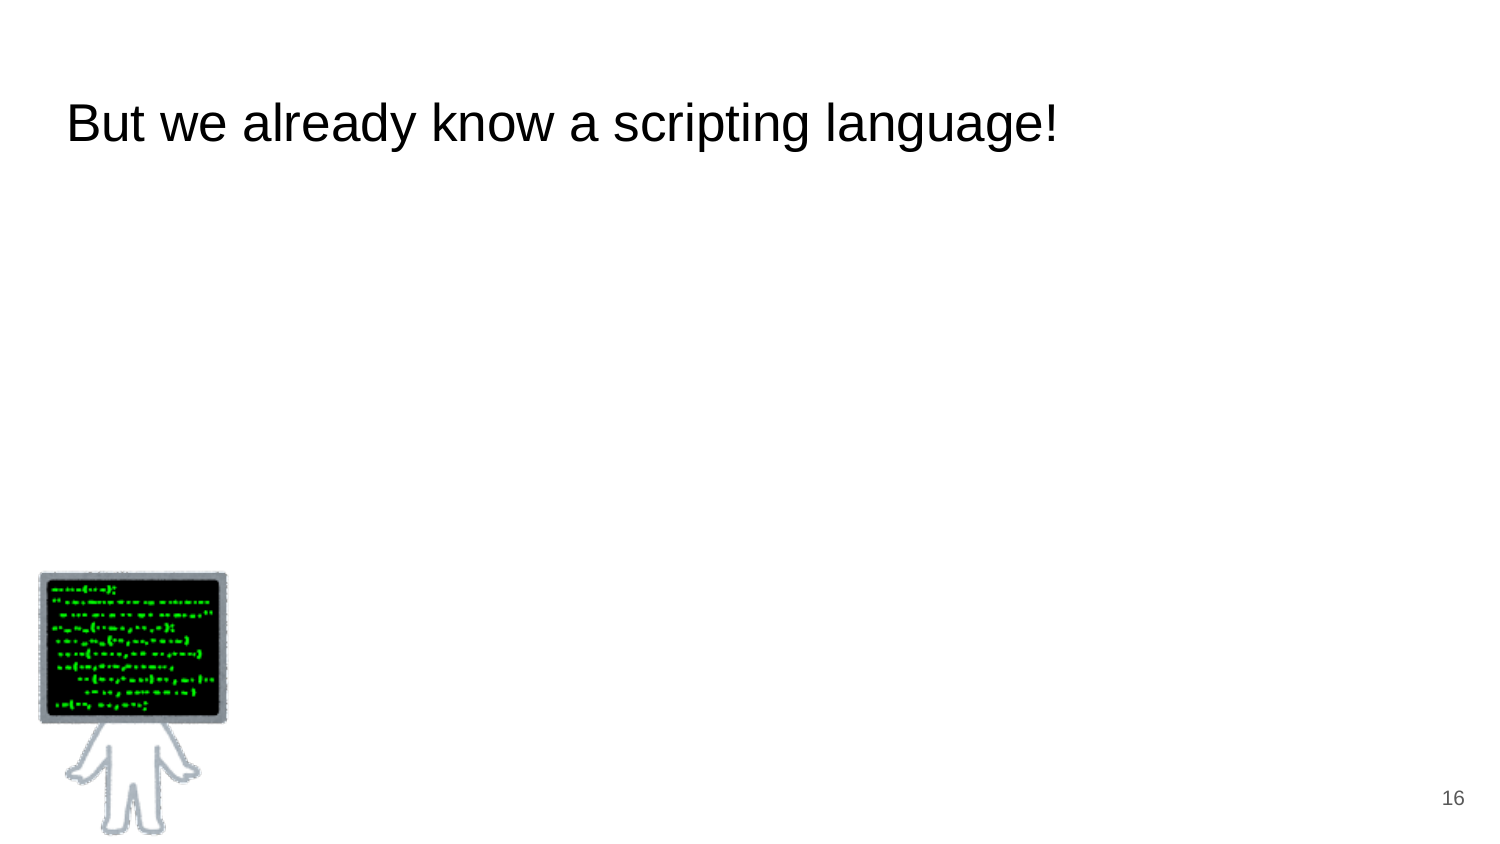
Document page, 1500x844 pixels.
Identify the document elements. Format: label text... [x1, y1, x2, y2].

slide_number <number> [1389, 764, 1480, 830]
title But we already know a scripting language! [51, 72, 1449, 167]
picture [0, 562, 277, 844]
